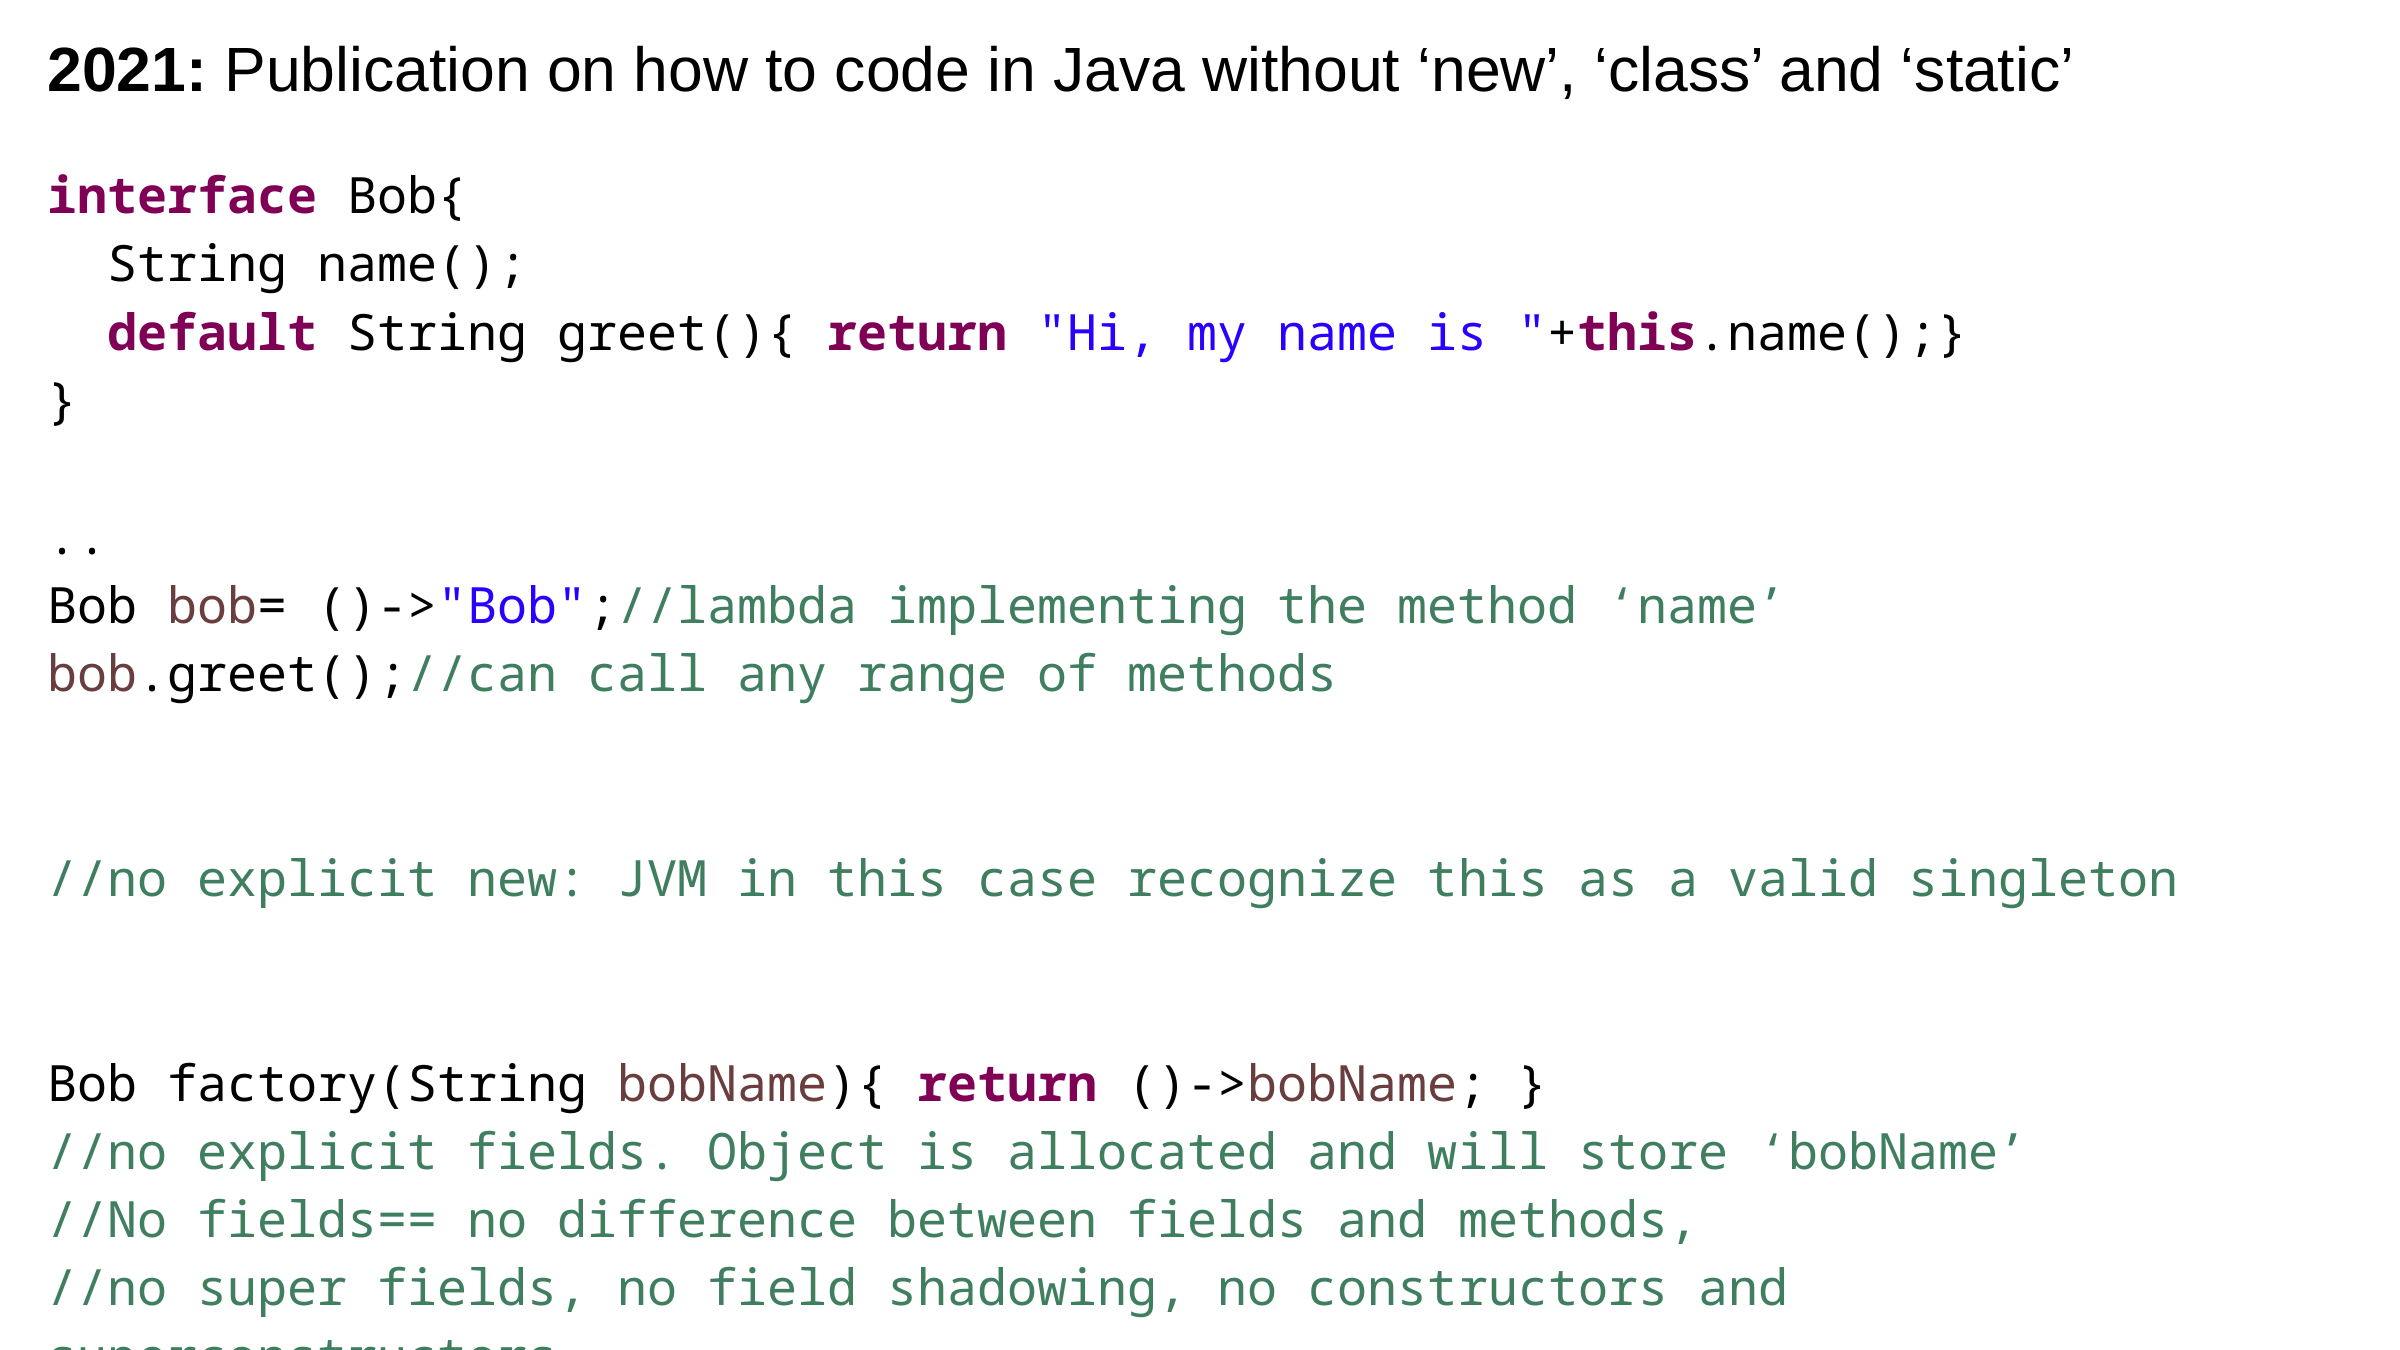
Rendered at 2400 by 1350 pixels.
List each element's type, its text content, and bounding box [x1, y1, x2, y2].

text_box 2021: Publication on how to code in Java without ‘new’, ‘class’ and ‘static’ interface Bob{ String name(); default String greet(){ return "Hi, my name is "+this.name();} } .. Bob bob= ()->"Bob";//lambda implementing the method ‘name’ bob.greet();//can call any range of methods //no explicit new: JVM in this case recognize this as a valid singleton Bob factory(String bobName){ return ()->bobName; } //no explicit fields. Object is allocated and will store ‘bobName’ //No fields== no difference between fields and methods, //no super fields, no field shadowing, no constructors and superconstructors, //no field initialization order, etc etc.. That is, a simple and elegant language is hiding inside of Java 8, but the java syntax is not designed to be used in this way... [32, 27, 2358, 1321]
